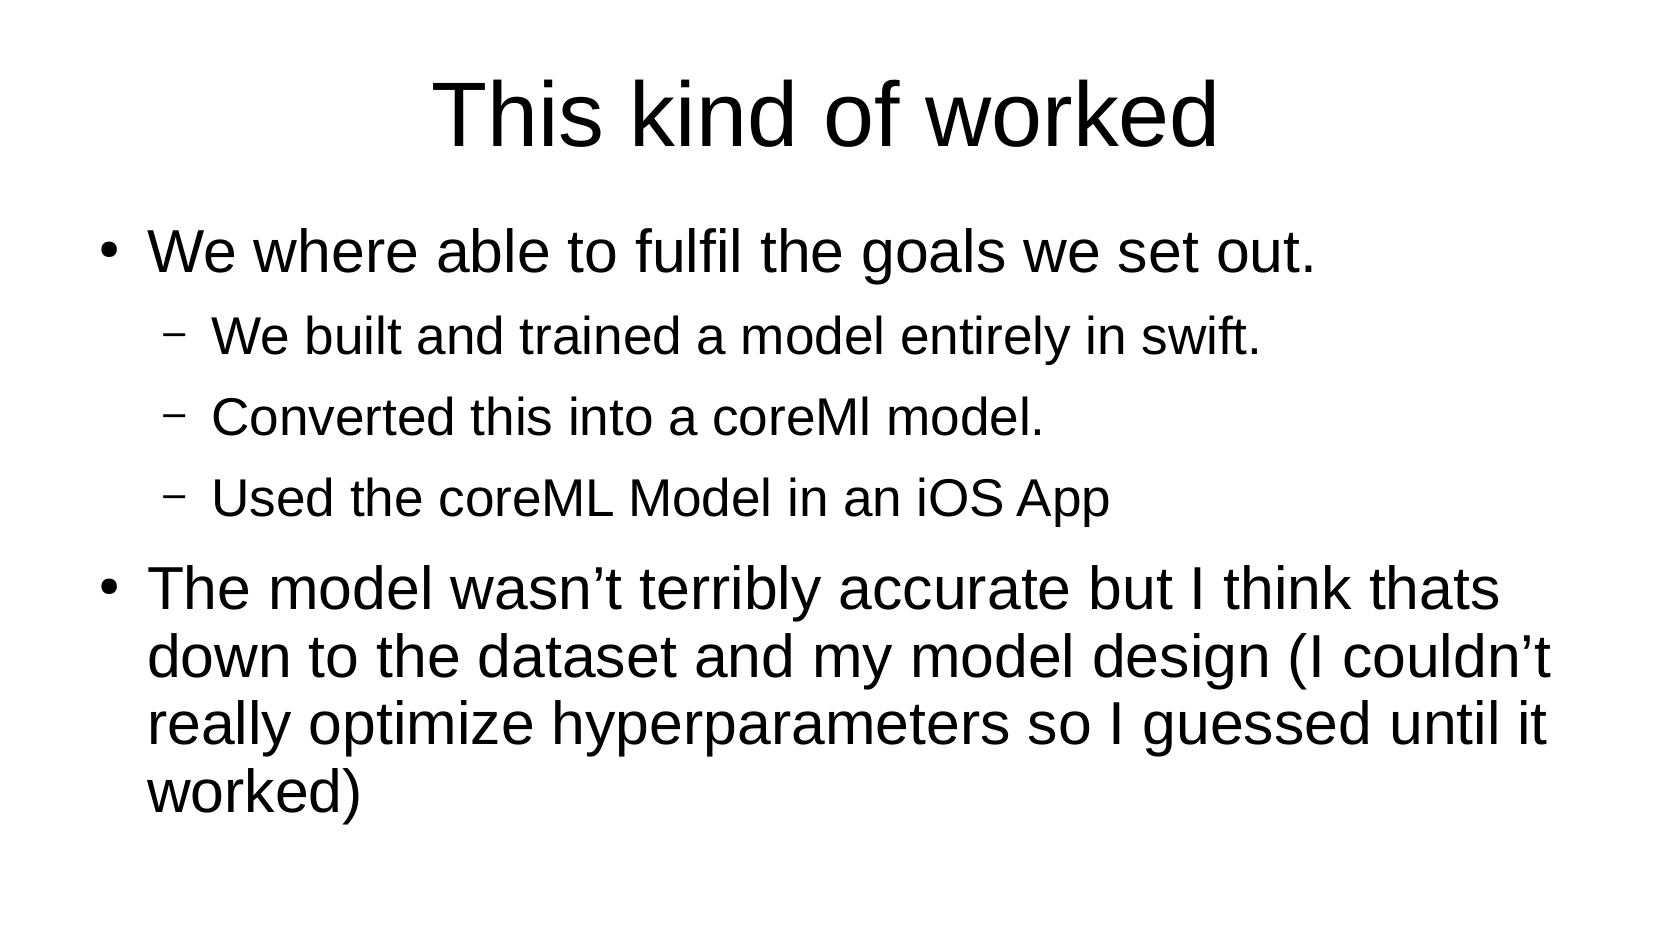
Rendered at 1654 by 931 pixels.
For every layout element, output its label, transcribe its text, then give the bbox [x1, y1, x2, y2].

list We where able to fulfil the goals we set out. We built and trained a model entirely in swift. Converted this into a coreMl model. Used the coreML Model in an iOS App The model wasn’t terribly accurate but I think thats down to the dataset and my model design (I couldn’t really optimize hyperparameters so I guessed until it worked) [82, 217, 1571, 827]
title This kind of worked [82, 37, 1571, 193]
